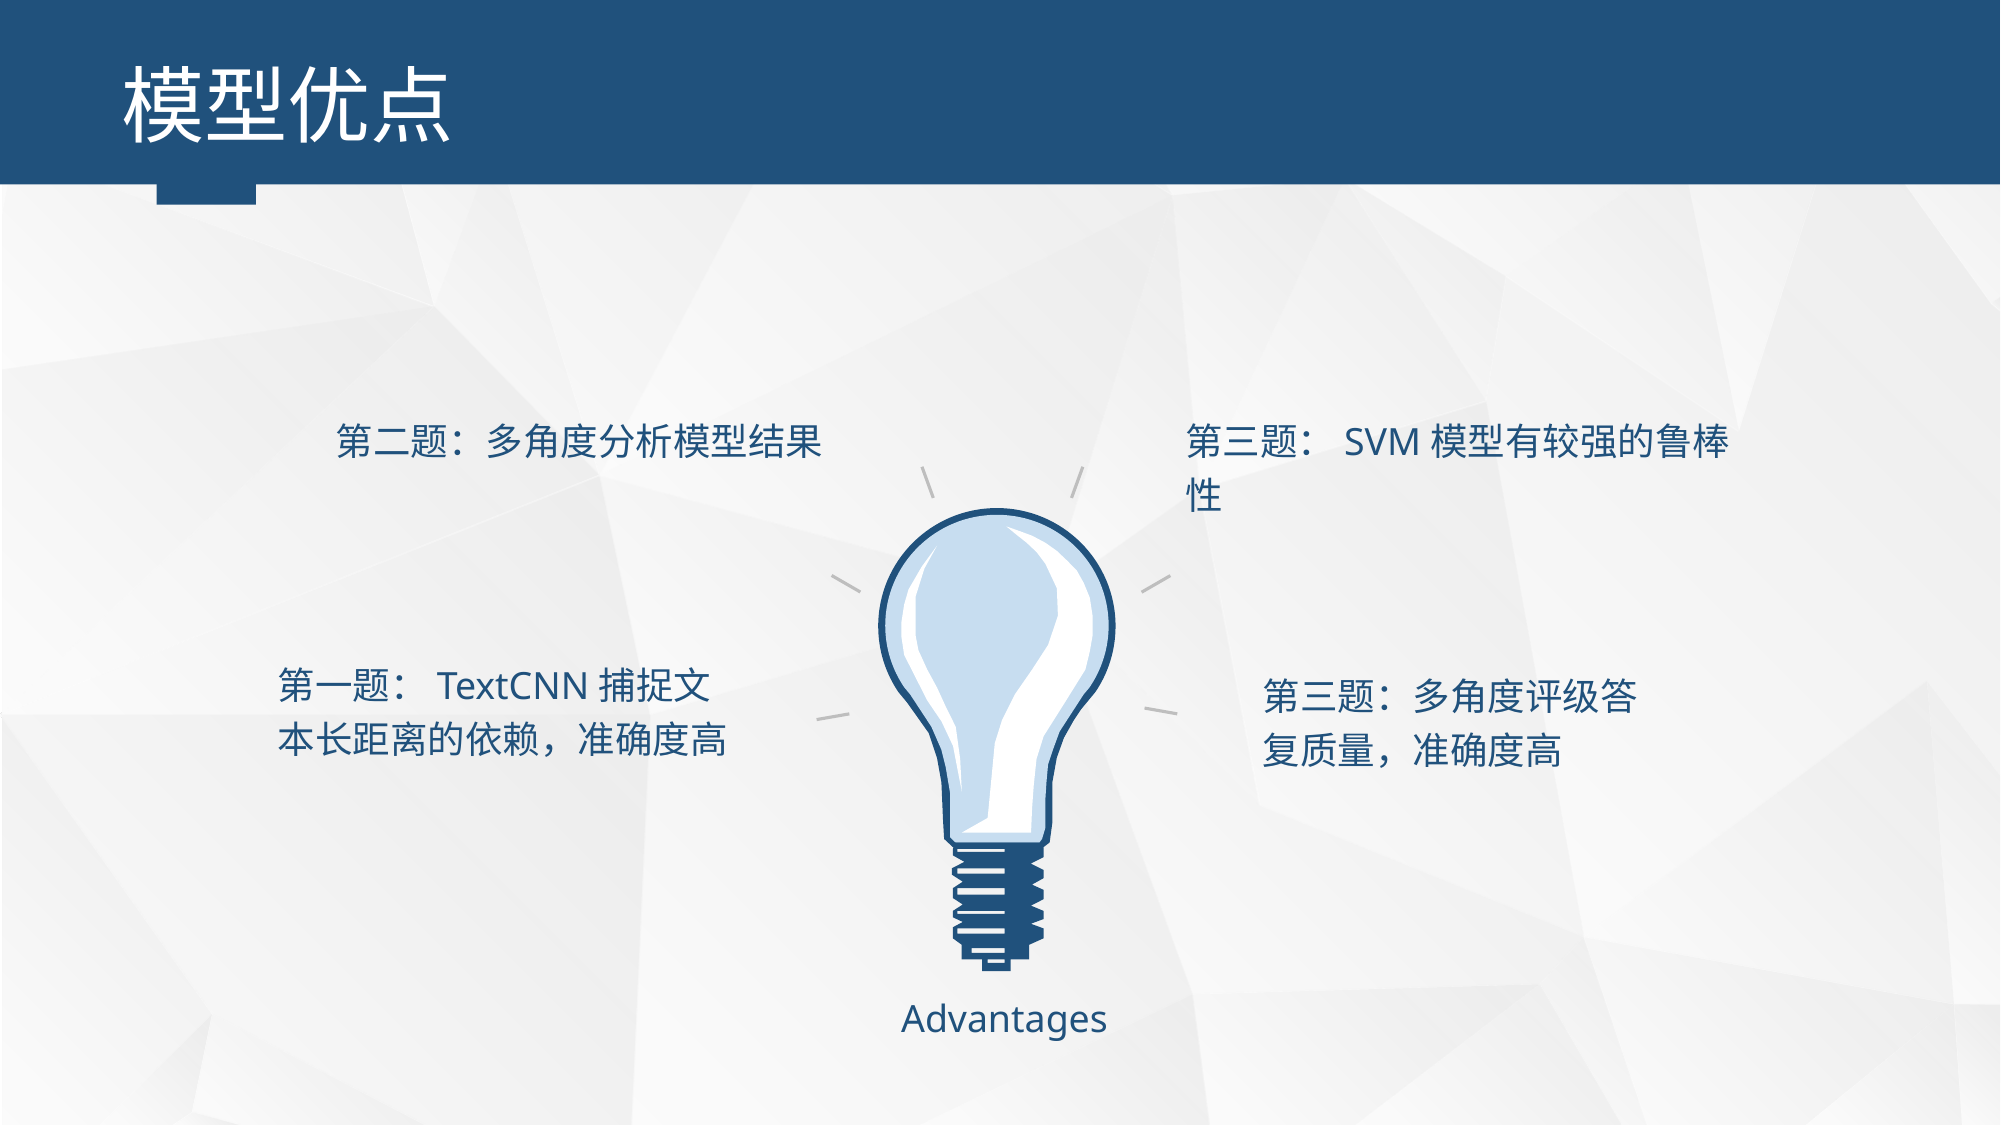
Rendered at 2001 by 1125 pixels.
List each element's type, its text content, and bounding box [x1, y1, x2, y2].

list 模型优点 [106, 57, 987, 139]
text_box 第二题：多角度分析模型结果 [320, 401, 861, 471]
picture [0, 0, 2001, 1125]
text_box [878, 508, 1116, 972]
text_box [156, 139, 256, 205]
text_box 第一题：TextCNN捕捉文本长距离的依赖，准确度高 [263, 645, 760, 769]
text_box Advantages [886, 987, 1149, 1048]
text_box 第三题：多角度评级答复质量，准确度高 [1248, 657, 1666, 780]
text_box 第三题：SVM模型有较强的鲁棒性 [1170, 401, 1773, 525]
